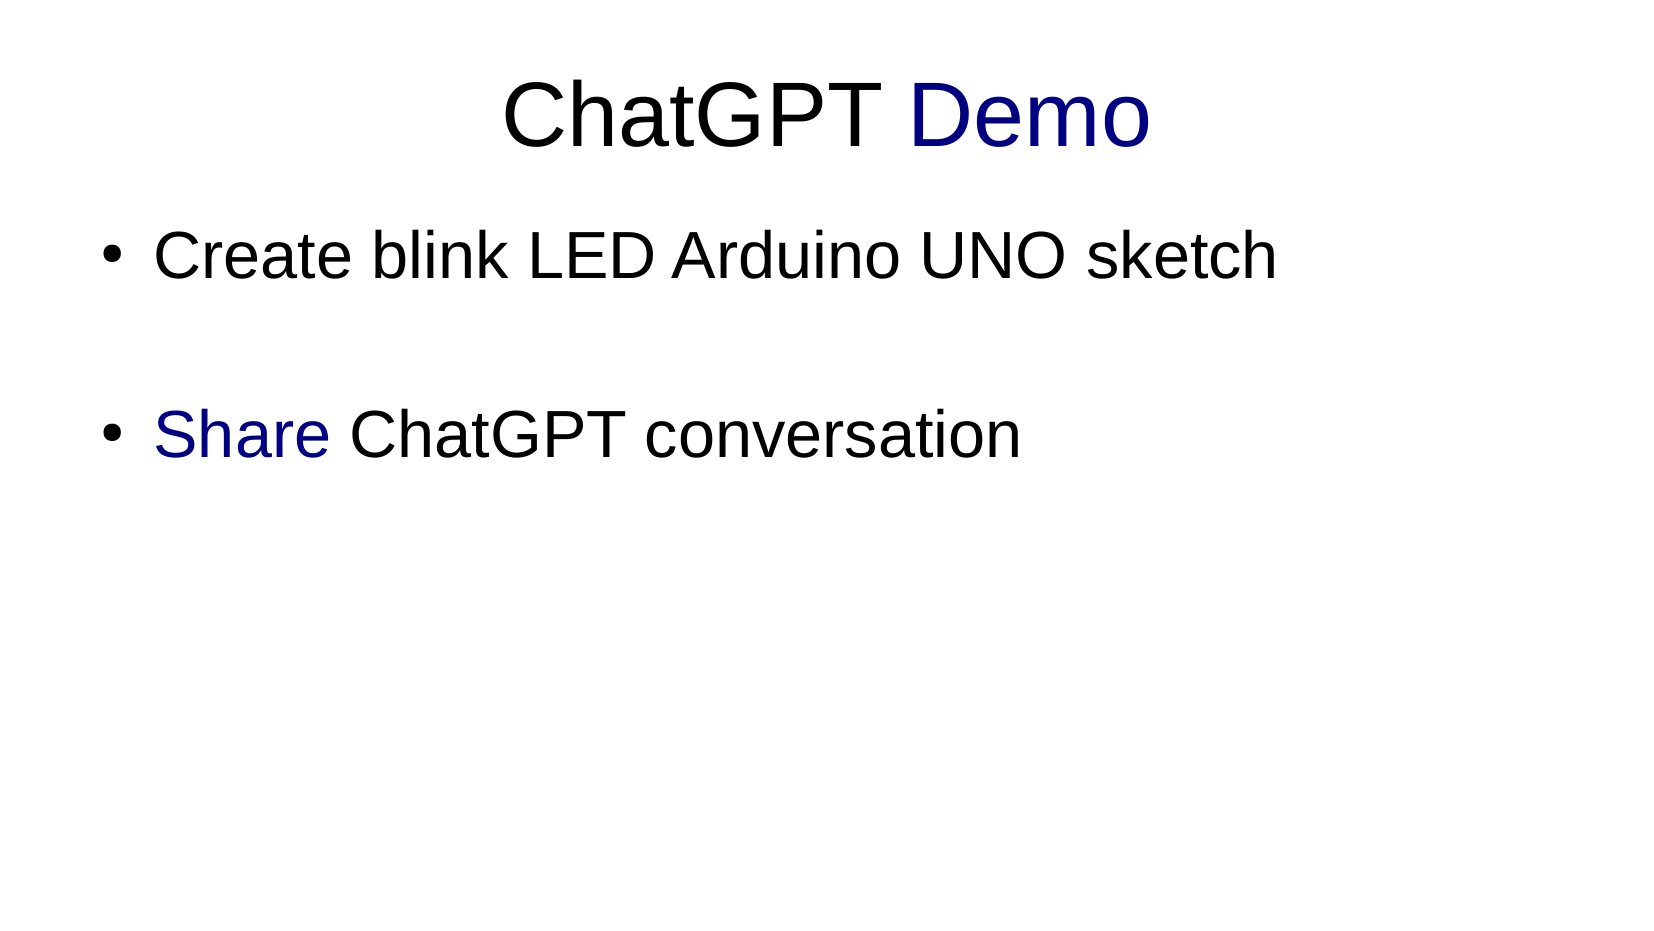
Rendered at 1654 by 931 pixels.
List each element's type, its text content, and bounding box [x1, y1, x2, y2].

list Create blink LED Arduino UNO sketch Share ChatGPT conversation [82, 217, 1571, 758]
title ChatGPT Demo [82, 37, 1571, 193]
